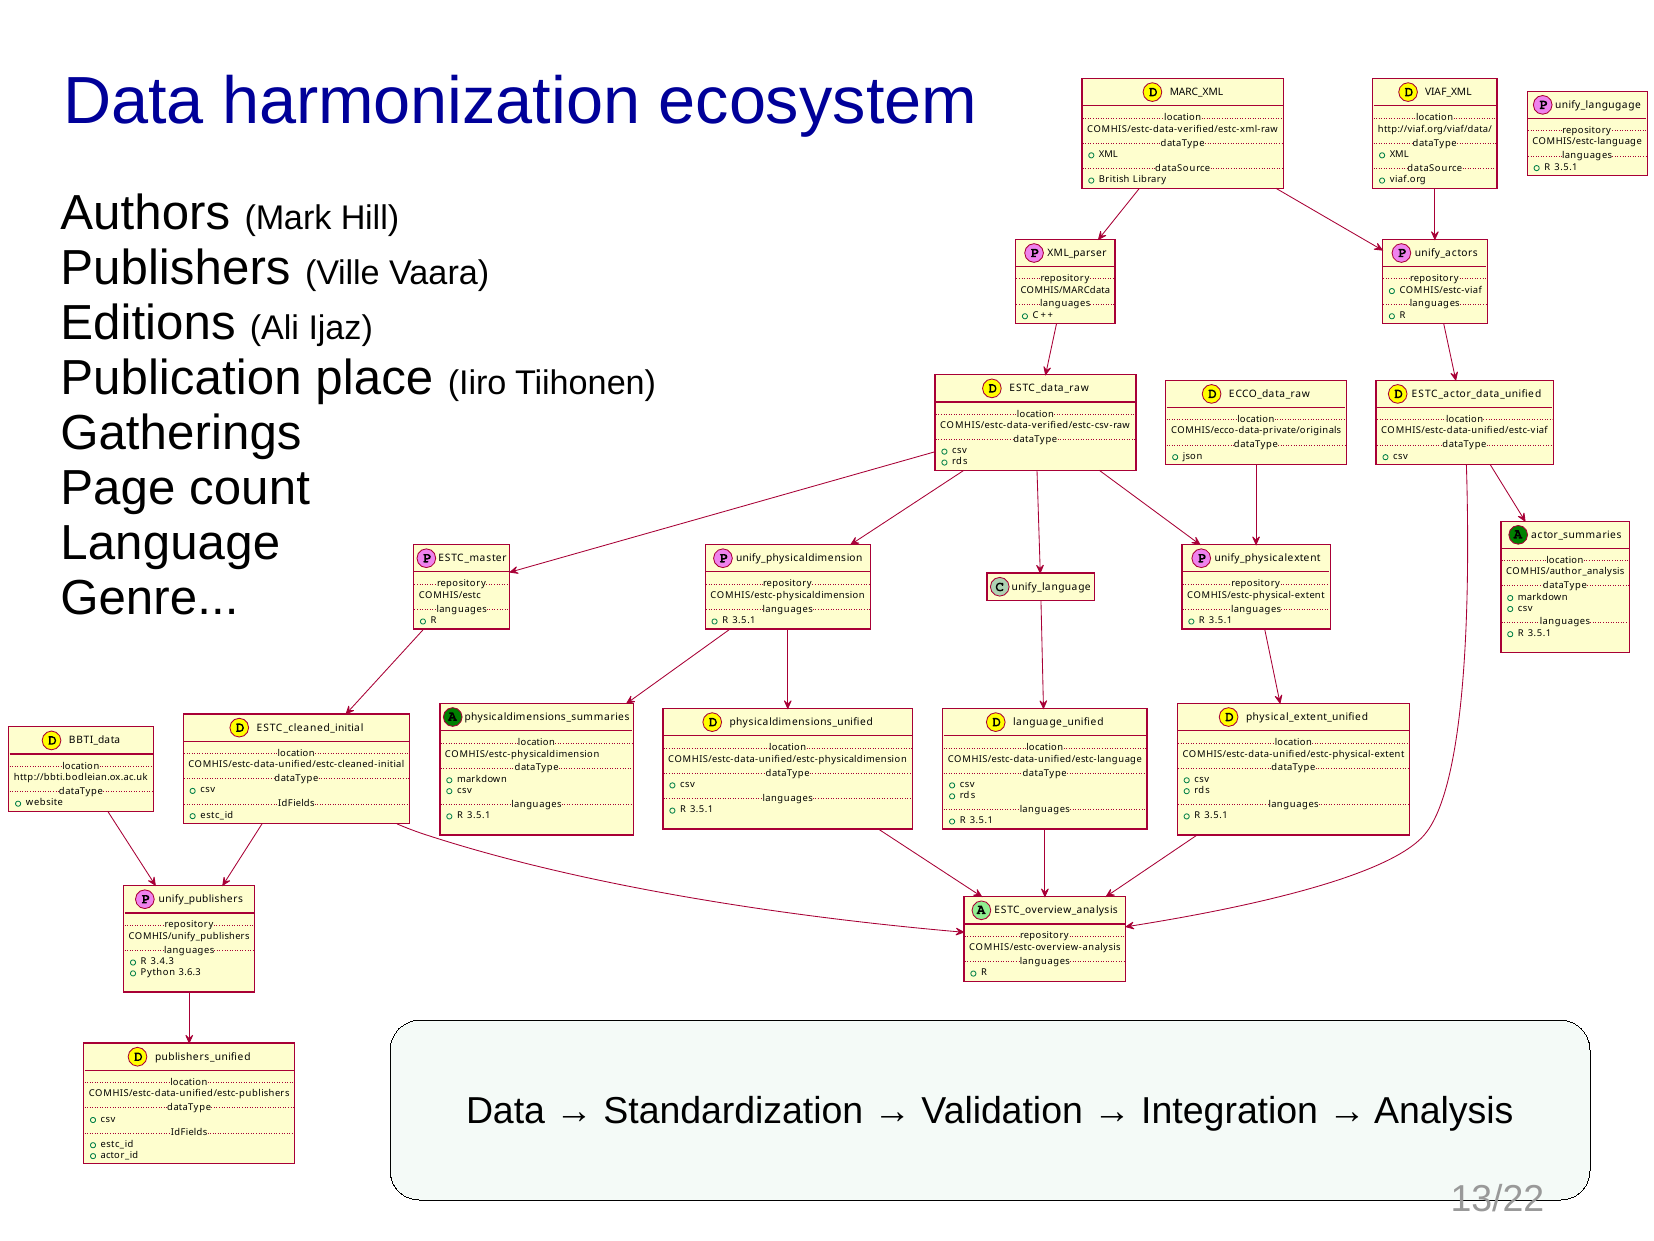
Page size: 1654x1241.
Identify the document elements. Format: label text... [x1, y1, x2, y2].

text_box Data → Standardization → Validation → Integration → Analysis [390, 1020, 1591, 1201]
list Authors (Mark Hill) Publishers (Ville Vaara) Editions (Ali Ijaz) Publication place (Iiro Tiihonen) Gatherings Page count Language Genre... [60, 184, 856, 631]
picture [3, 71, 1654, 1173]
title Data harmonization ecosystem [63, 48, 1009, 152]
text_box <number>/22 [1435, 1170, 1654, 1228]
